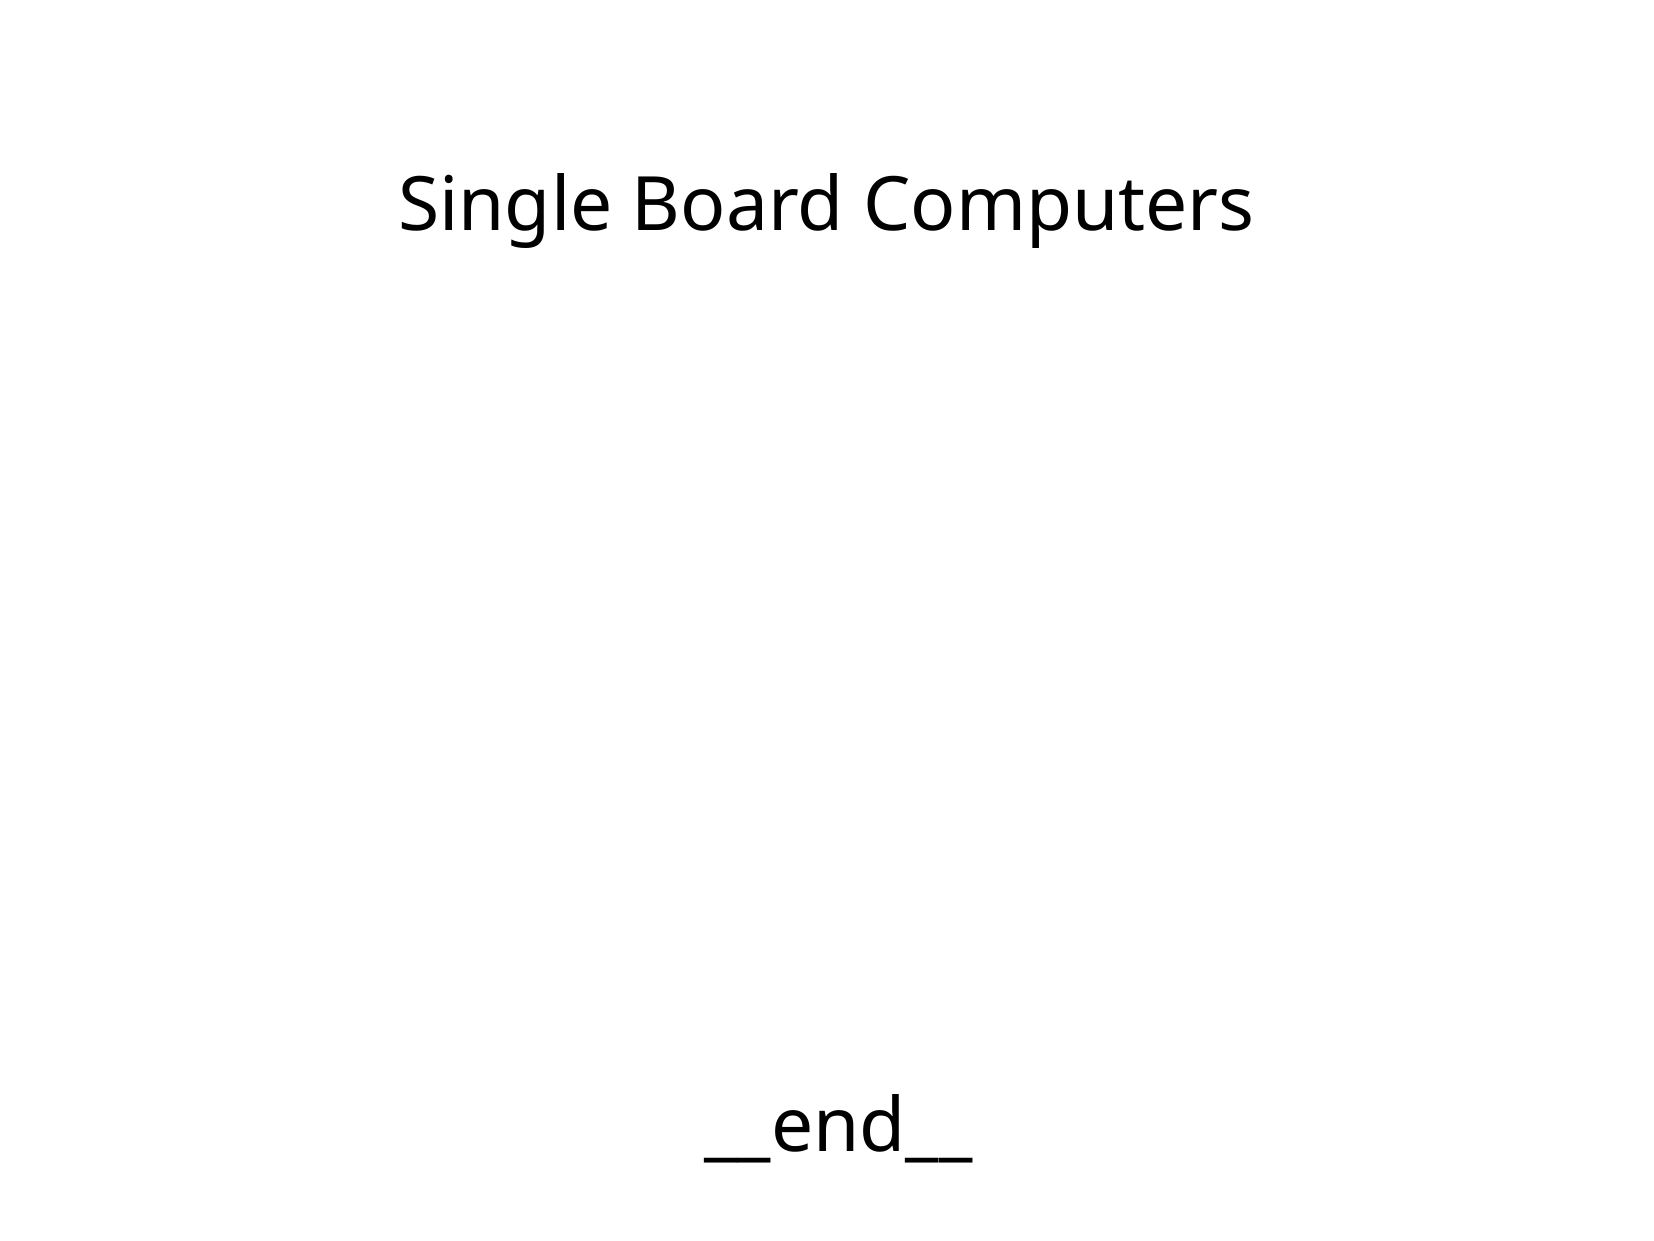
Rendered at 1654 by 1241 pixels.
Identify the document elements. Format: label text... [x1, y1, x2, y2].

title Single Board Computers [82, 35, 1571, 367]
title __end__ [94, 1051, 1583, 1193]
